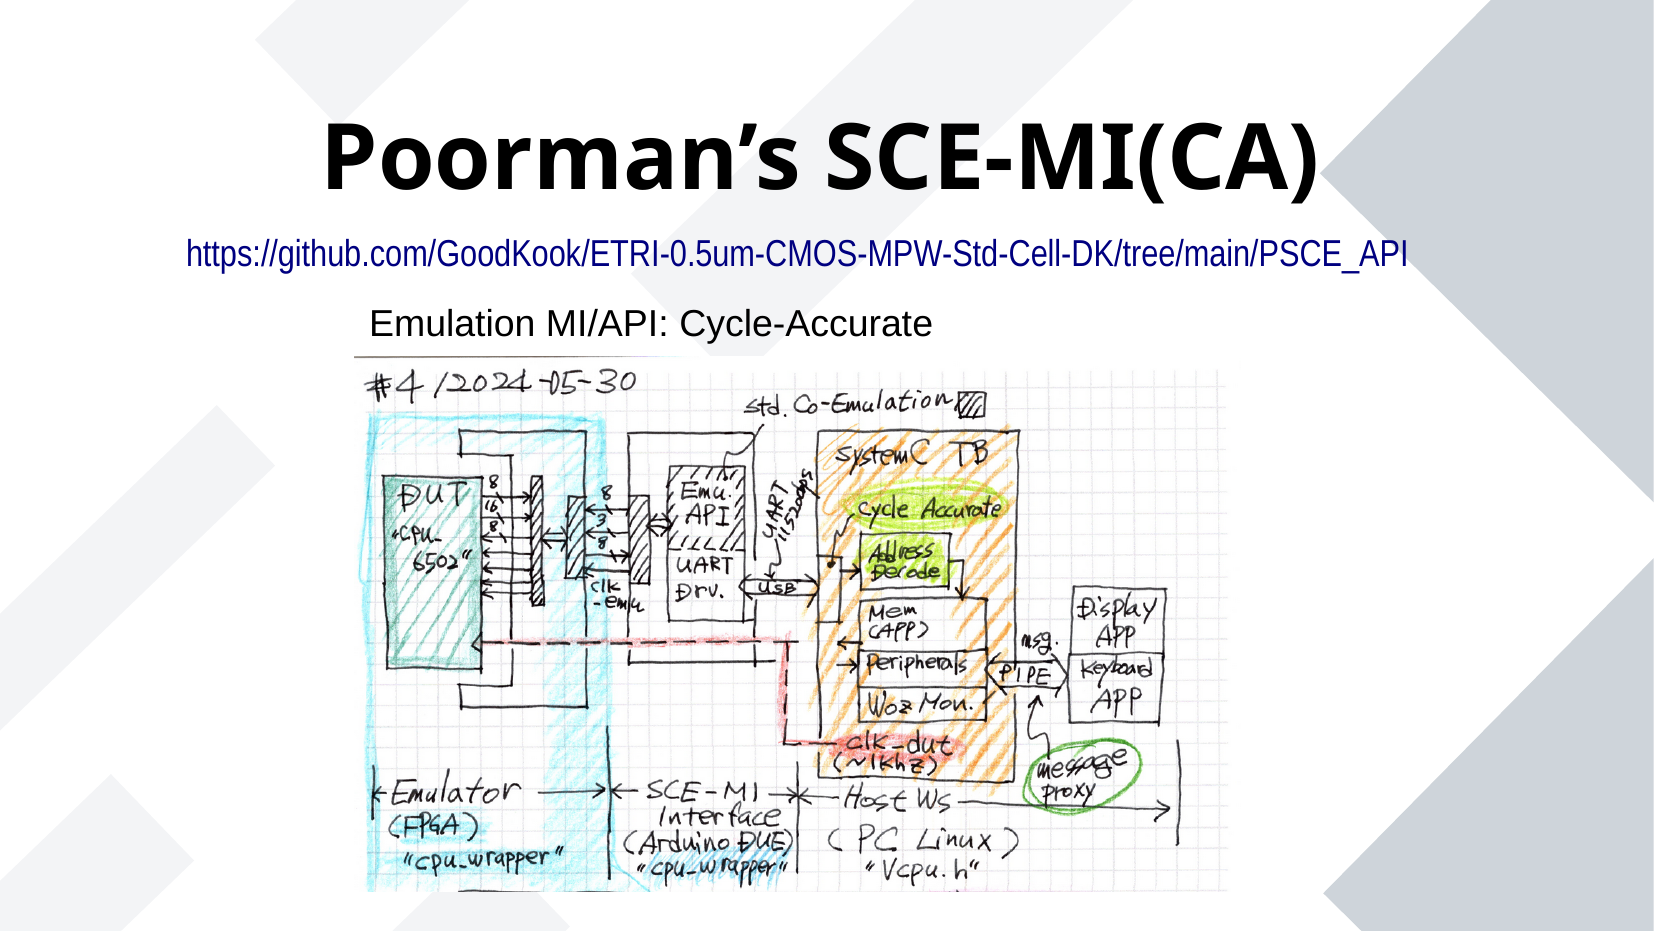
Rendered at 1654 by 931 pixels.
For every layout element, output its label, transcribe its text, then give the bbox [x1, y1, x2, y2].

picture [354, 356, 1241, 892]
text_box https://github.com/GoodKook/ETRI-0.5um-CMOS-MPW-Std-Cell-DK/tree/main/PSCE_API [171, 224, 1471, 326]
text_box Emulation MI/API: Cycle-Accurate [354, 295, 1123, 353]
title Poorman’s SCE-MI(CA) [76, 76, 1565, 233]
